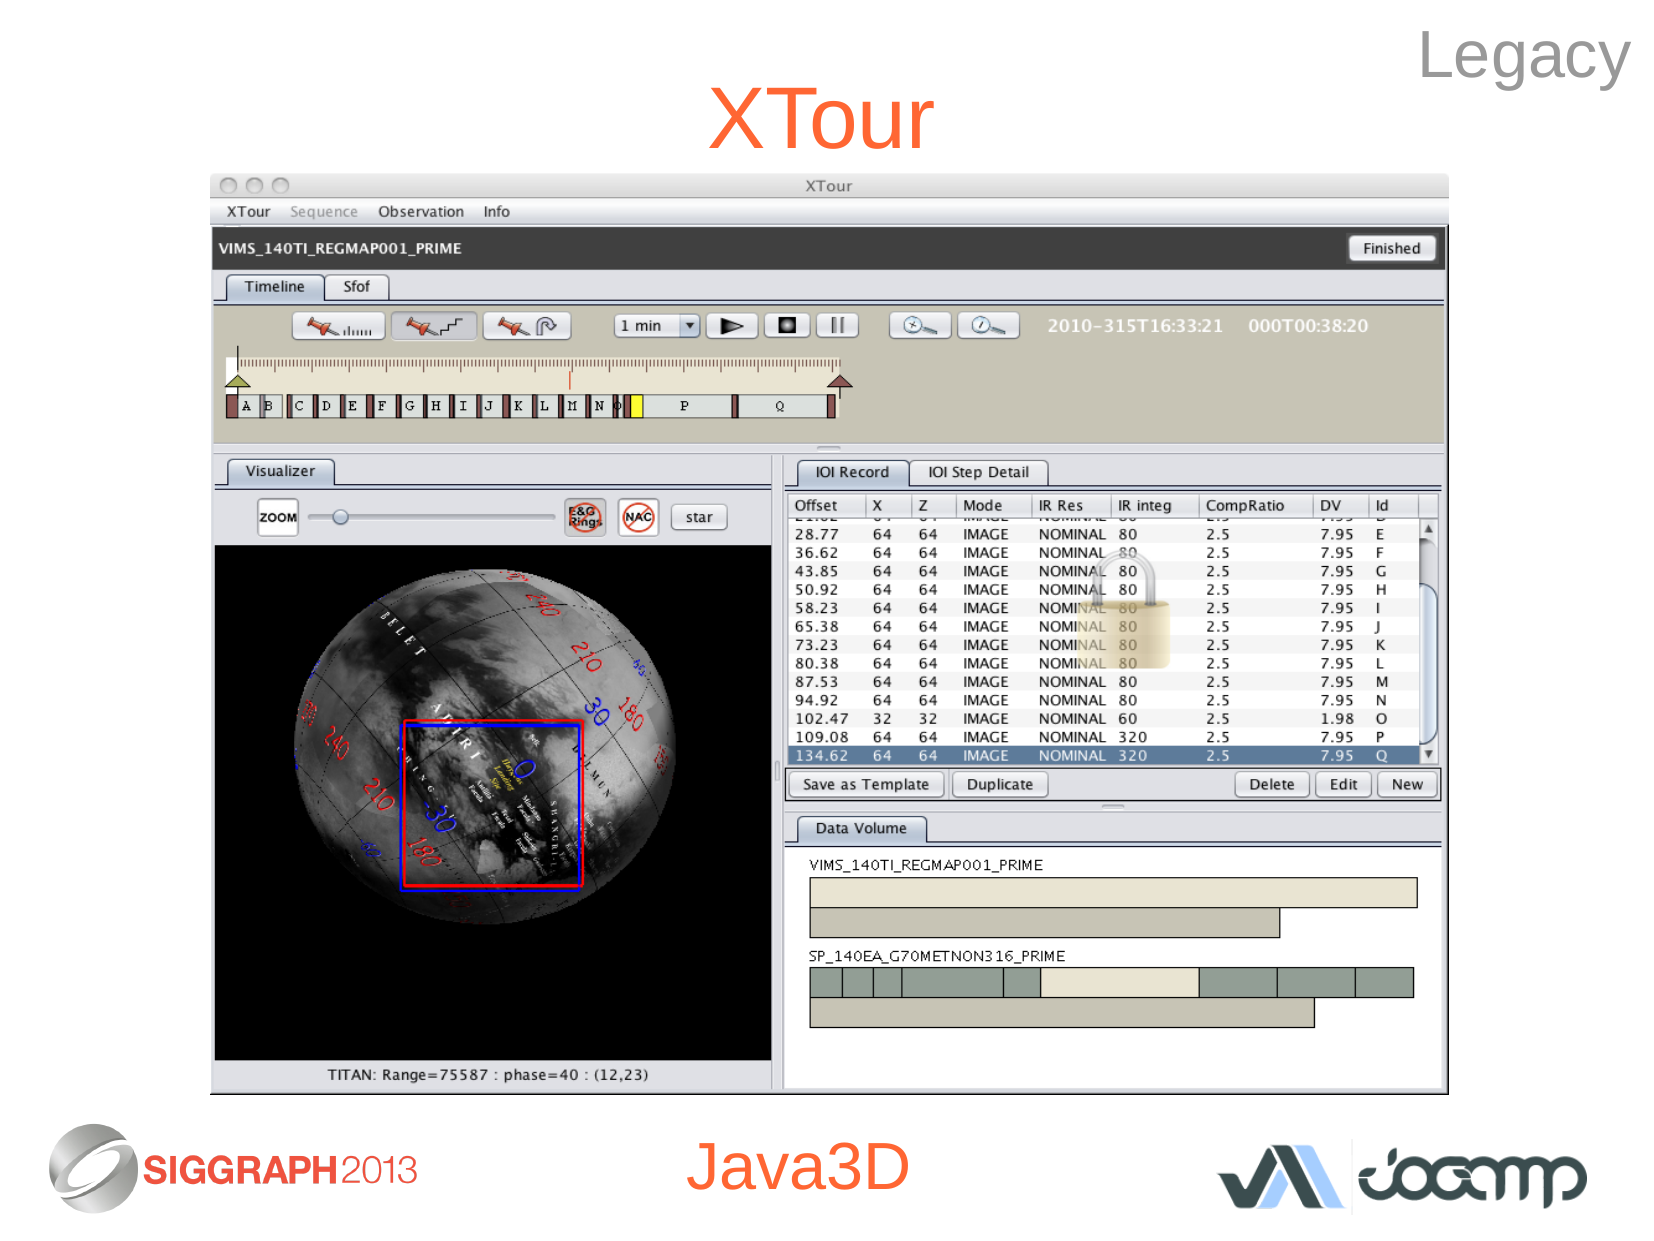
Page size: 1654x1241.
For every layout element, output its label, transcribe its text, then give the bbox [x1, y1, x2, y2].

text_box Legacy [1402, 9, 1648, 115]
text_box Java3D [653, 1117, 946, 1216]
picture [45, 1122, 421, 1215]
title XTour [68, 49, 1576, 188]
picture [210, 173, 1449, 1096]
picture [1215, 1139, 1587, 1215]
